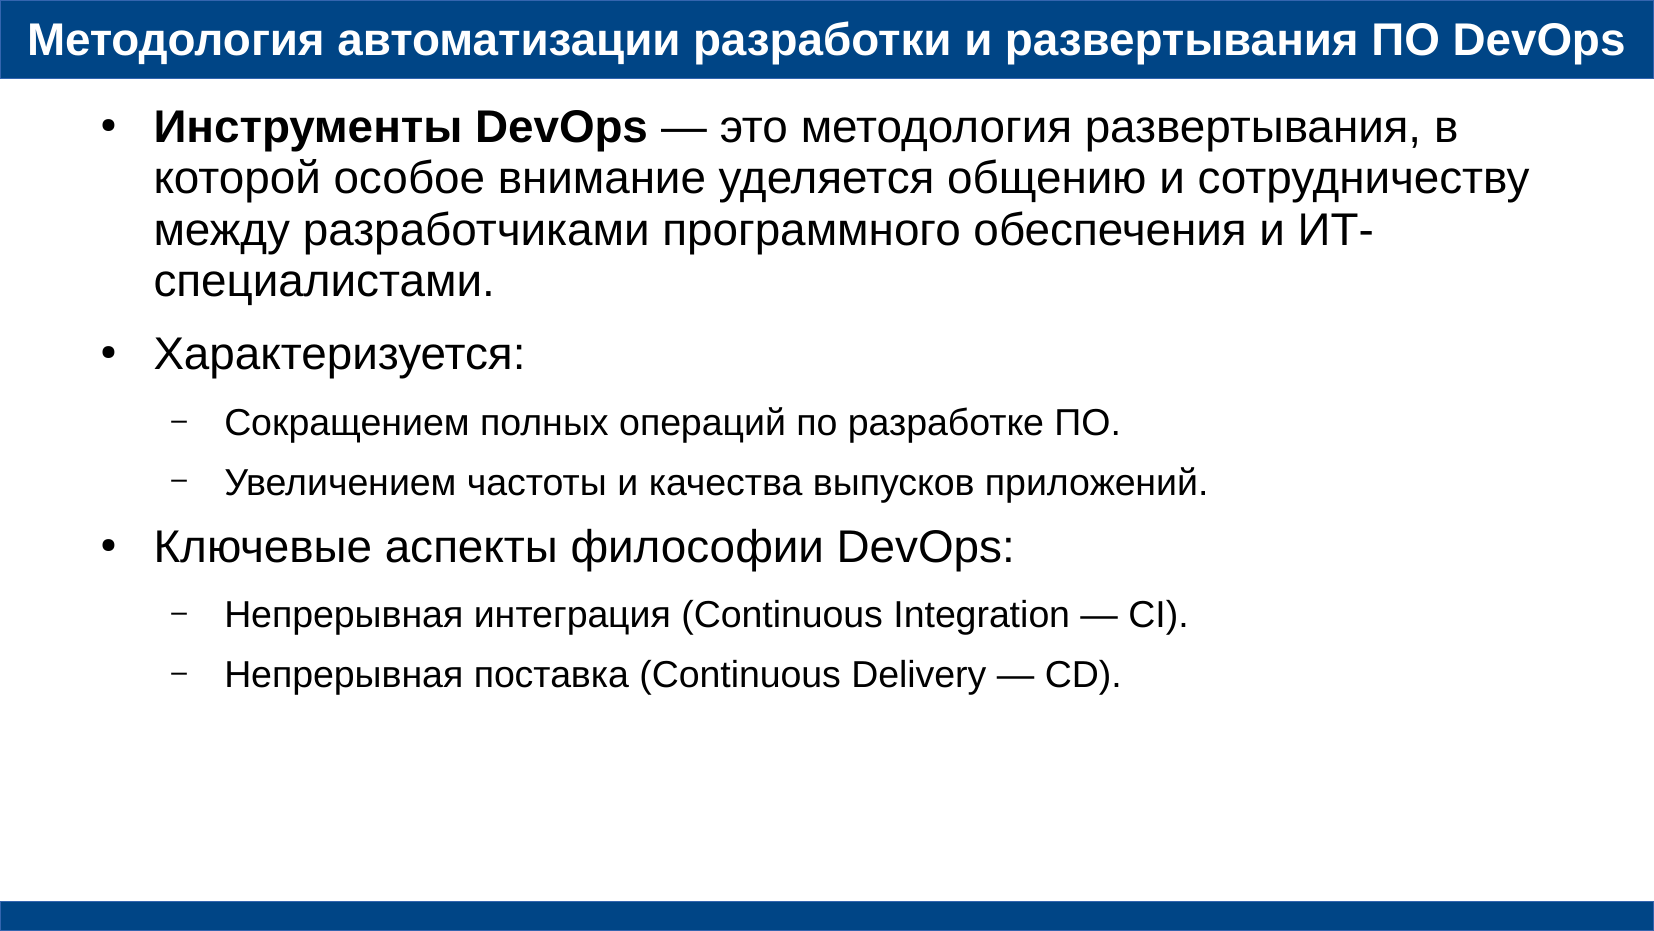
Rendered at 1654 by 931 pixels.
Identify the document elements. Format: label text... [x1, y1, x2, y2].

title Методология автоматизации разработки и развертывания ПО DevOps [0, 0, 1654, 79]
list Инструменты DevOps — это методология развертывания, в которой особое внимание уделяется общению и сотрудничеству между разработчиками программного обеспечения и ИТ-специалистами. Характеризуется: Сокращением полных операций по разработке ПО. Увеличением частоты и качества выпусков приложений. Ключевые аспекты философии DevOps: Непрерывная интеграция (Continuous Integration — CI). Непрерывная поставка (Continuous Delivery — CD). [82, 101, 1571, 826]
